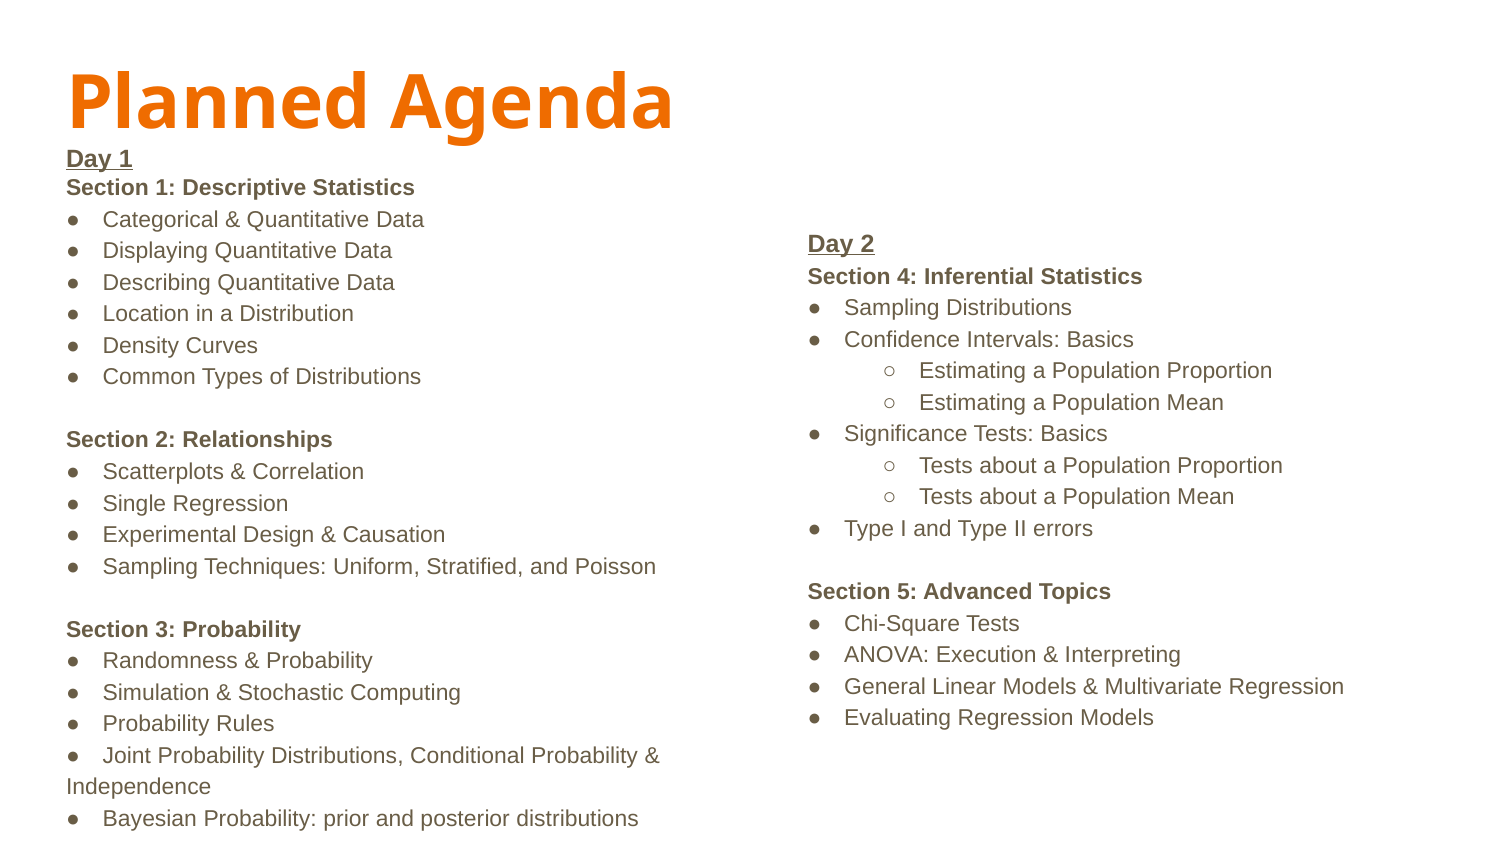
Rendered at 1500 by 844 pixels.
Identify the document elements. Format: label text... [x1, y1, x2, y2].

list Day 1 Section 1: Descriptive Statistics ● Categorical & Quantitative Data ● Displaying Quantitative Data ● Describing Quantitative Data ● Location in a Distribution ● Density Curves ● Common Types of Distributions Section 2: Relationships ● Scatterplots & Correlation ● Single Regression ● Experimental Design & Causation ● Sampling Techniques: Uniform, Stratified, and Poisson Section 3: Probability ● Randomness & Probability ● Simulation & Stochastic Computing ● Probability Rules ● Joint Probability Distributions, Conditional Probability & Independence ● Bayesian Probability: prior and posterior distributions [51, 127, 708, 831]
list Day 2 Section 4: Inferential Statistics ● Sampling Distributions ● Confidence Intervals: Basics ○ Estimating a Population Proportion ○ Estimating a Population Mean ● Significance Tests: Basics ○ Tests about a Population Proportion ○ Tests about a Population Mean ● Type I and Type II errors Section 5: Advanced Topics ● Chi-Square Tests ● ANOVA: Execution & Interpreting ● General Linear Models & Multivariate Regression ● Evaluating Regression Models [792, 207, 1449, 750]
title Planned Agenda [51, 38, 1449, 141]
